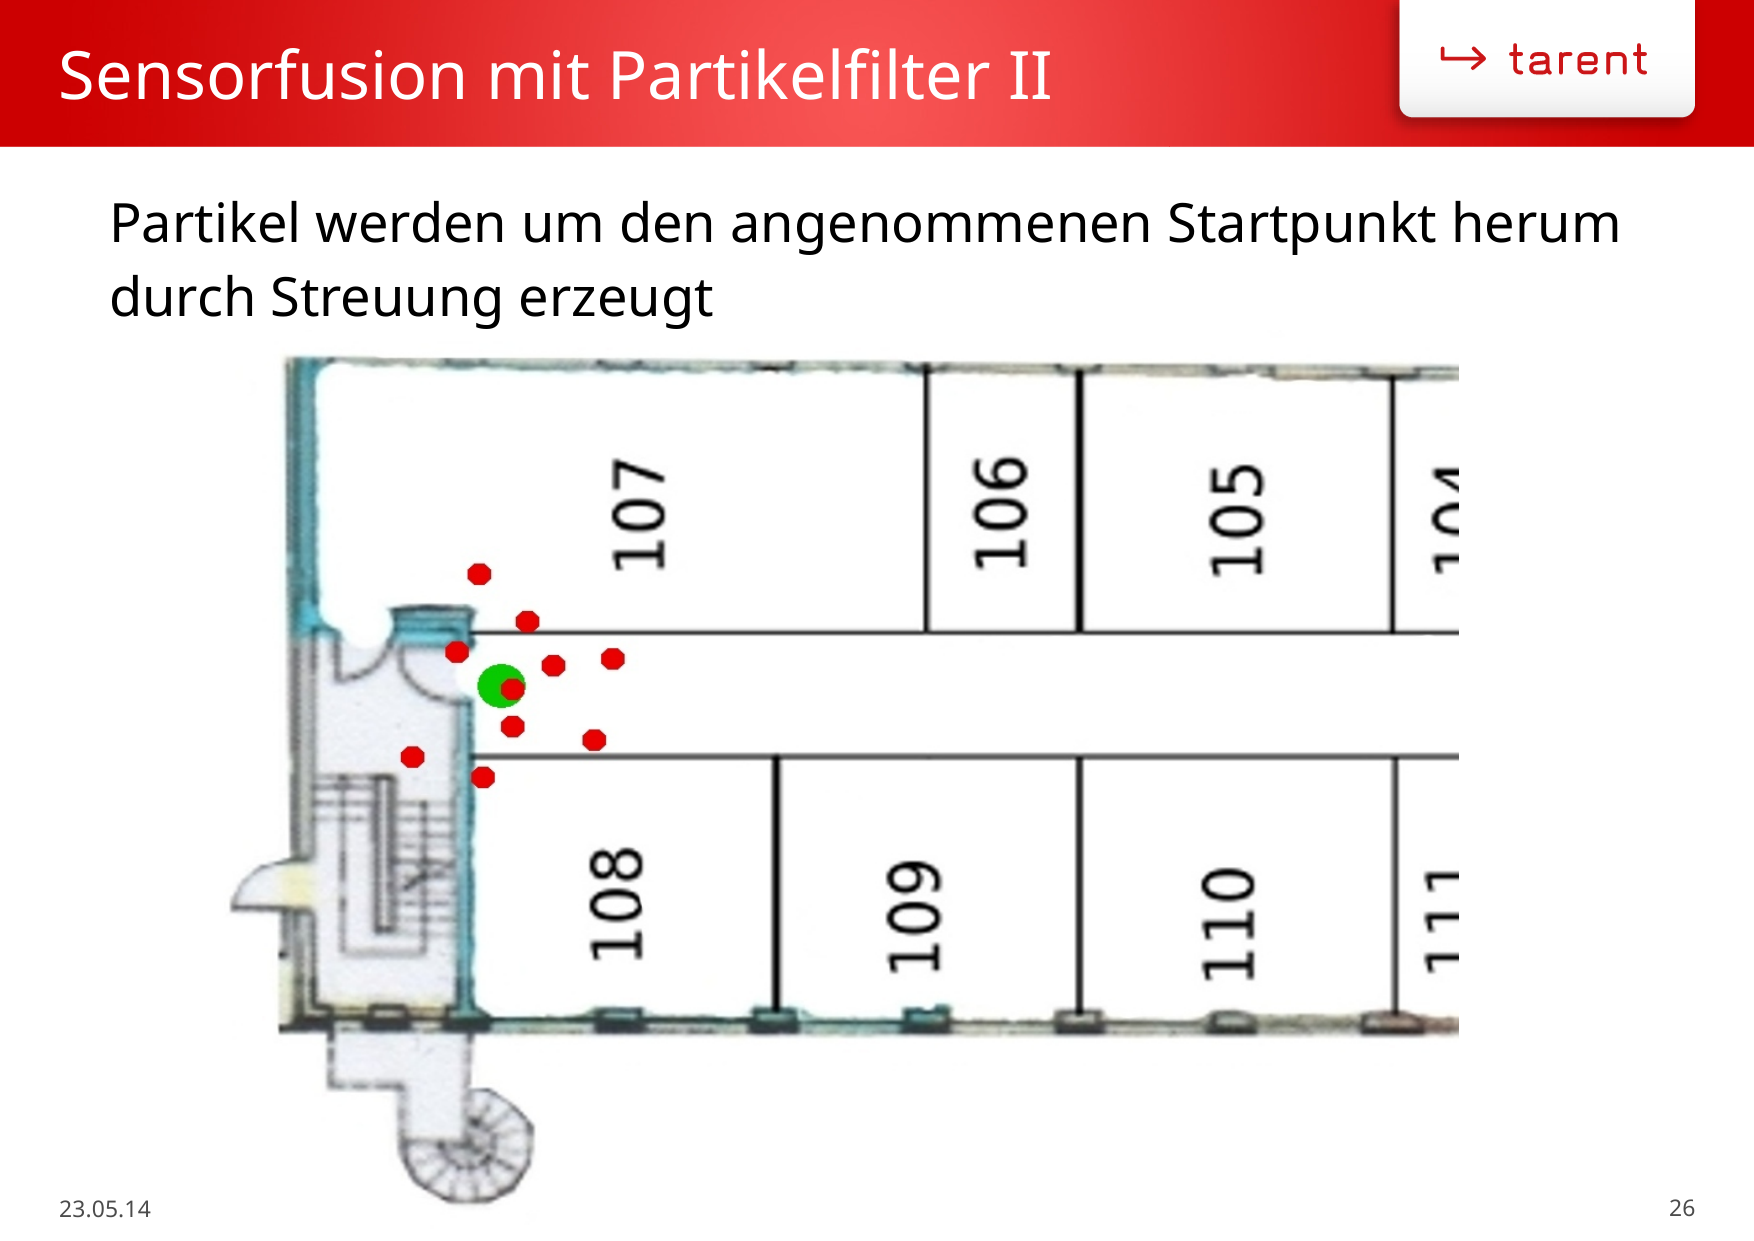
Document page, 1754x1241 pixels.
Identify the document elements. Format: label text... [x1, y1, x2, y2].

picture [0, 0, 1754, 1240]
title Sensorfusion mit Partikelfilter II [59, 0, 1638, 177]
text_box Partikel werden um den angenommenen Startpunkt herum durch Streuung erzeugt [94, 177, 1678, 391]
